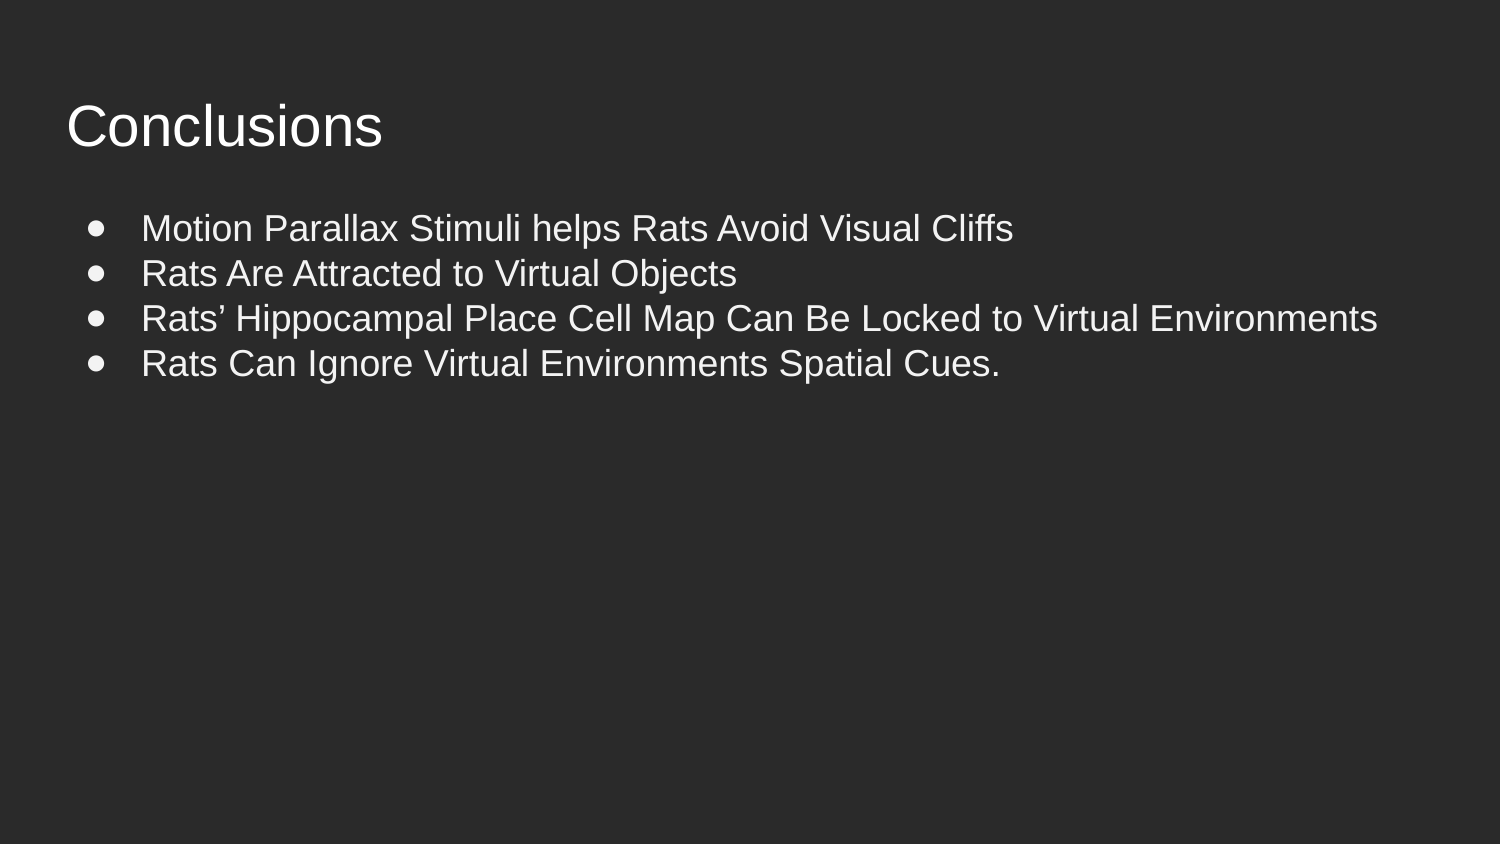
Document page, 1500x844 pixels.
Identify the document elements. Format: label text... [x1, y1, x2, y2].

title Conclusions [51, 72, 1449, 167]
list Motion Parallax Stimuli helps Rats Avoid Visual Cliffs Rats Are Attracted to Virtual Objects Rats’ Hippocampal Place Cell Map Can Be Locked to Virtual Environments Rats Can Ignore Virtual Environments Spatial Cues. [51, 189, 1449, 750]
